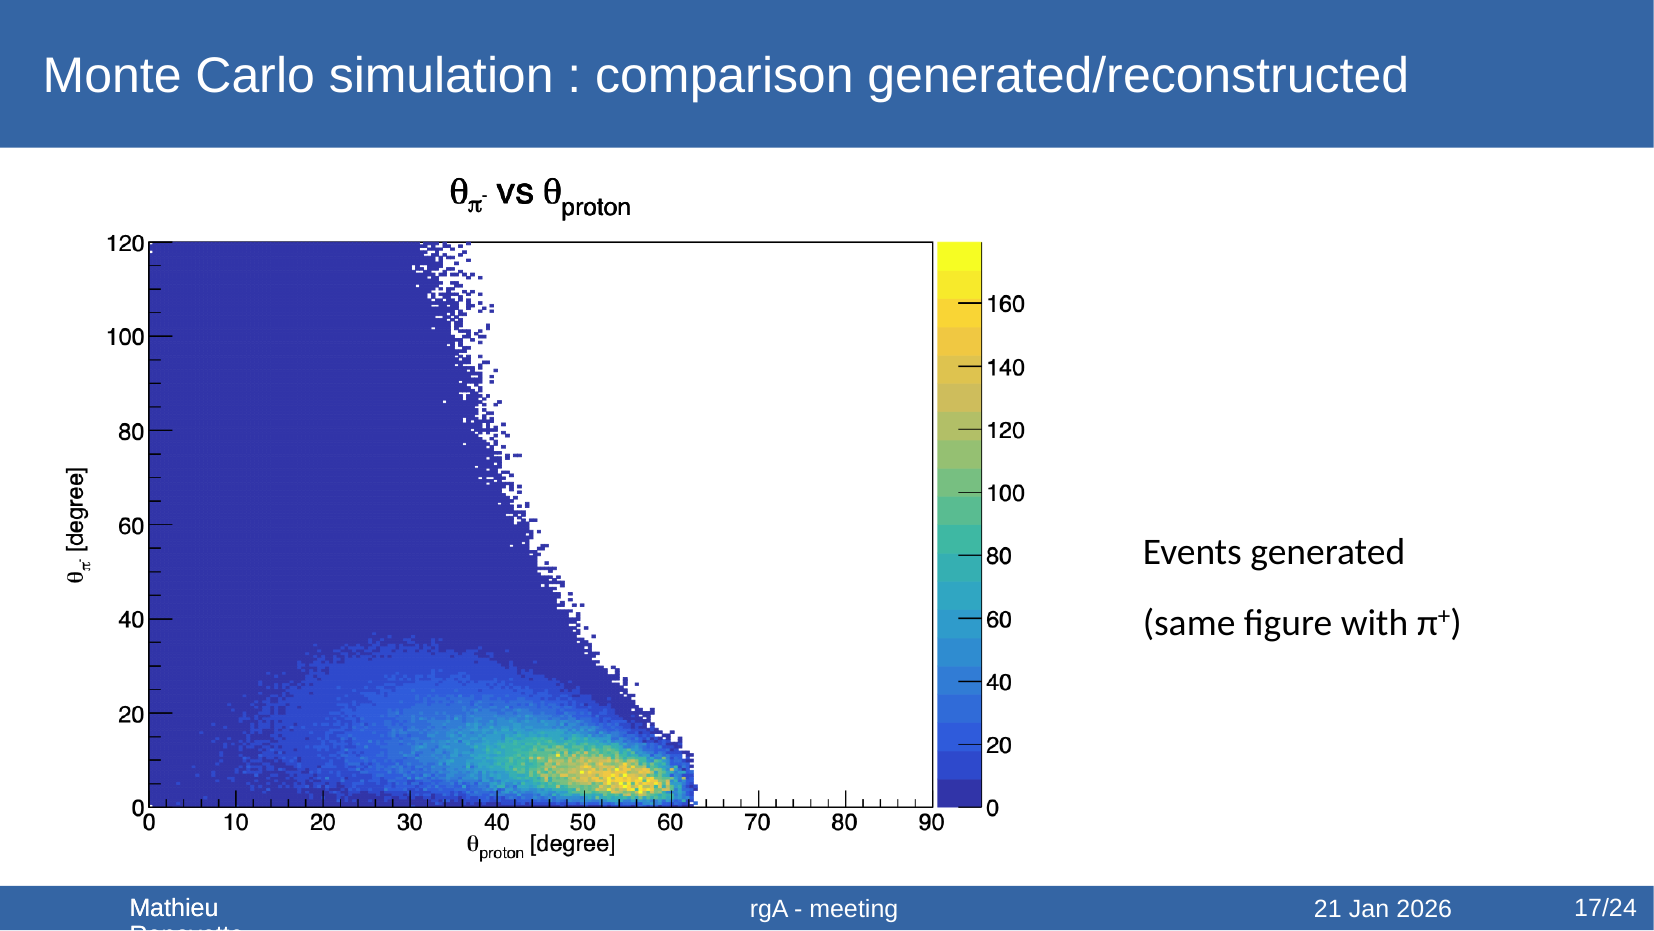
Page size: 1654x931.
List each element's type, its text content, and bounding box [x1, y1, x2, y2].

text_box (same figure with π+) [1127, 590, 1482, 652]
text_box [0, 0, 1654, 148]
text_box Mathieu Ronayette [114, 885, 355, 929]
picture [60, 175, 1025, 865]
text_box rgA - meeting [734, 887, 953, 931]
text_box 17/24 [1559, 885, 1654, 930]
text_box [0, 885, 131, 931]
text_box [226, 885, 1654, 931]
text_box 21 Jan 2026 [1299, 887, 1536, 931]
text_box Monte Carlo simulation : comparison generated/reconstructed [27, 40, 1470, 114]
text_box Events generated [1127, 519, 1433, 581]
